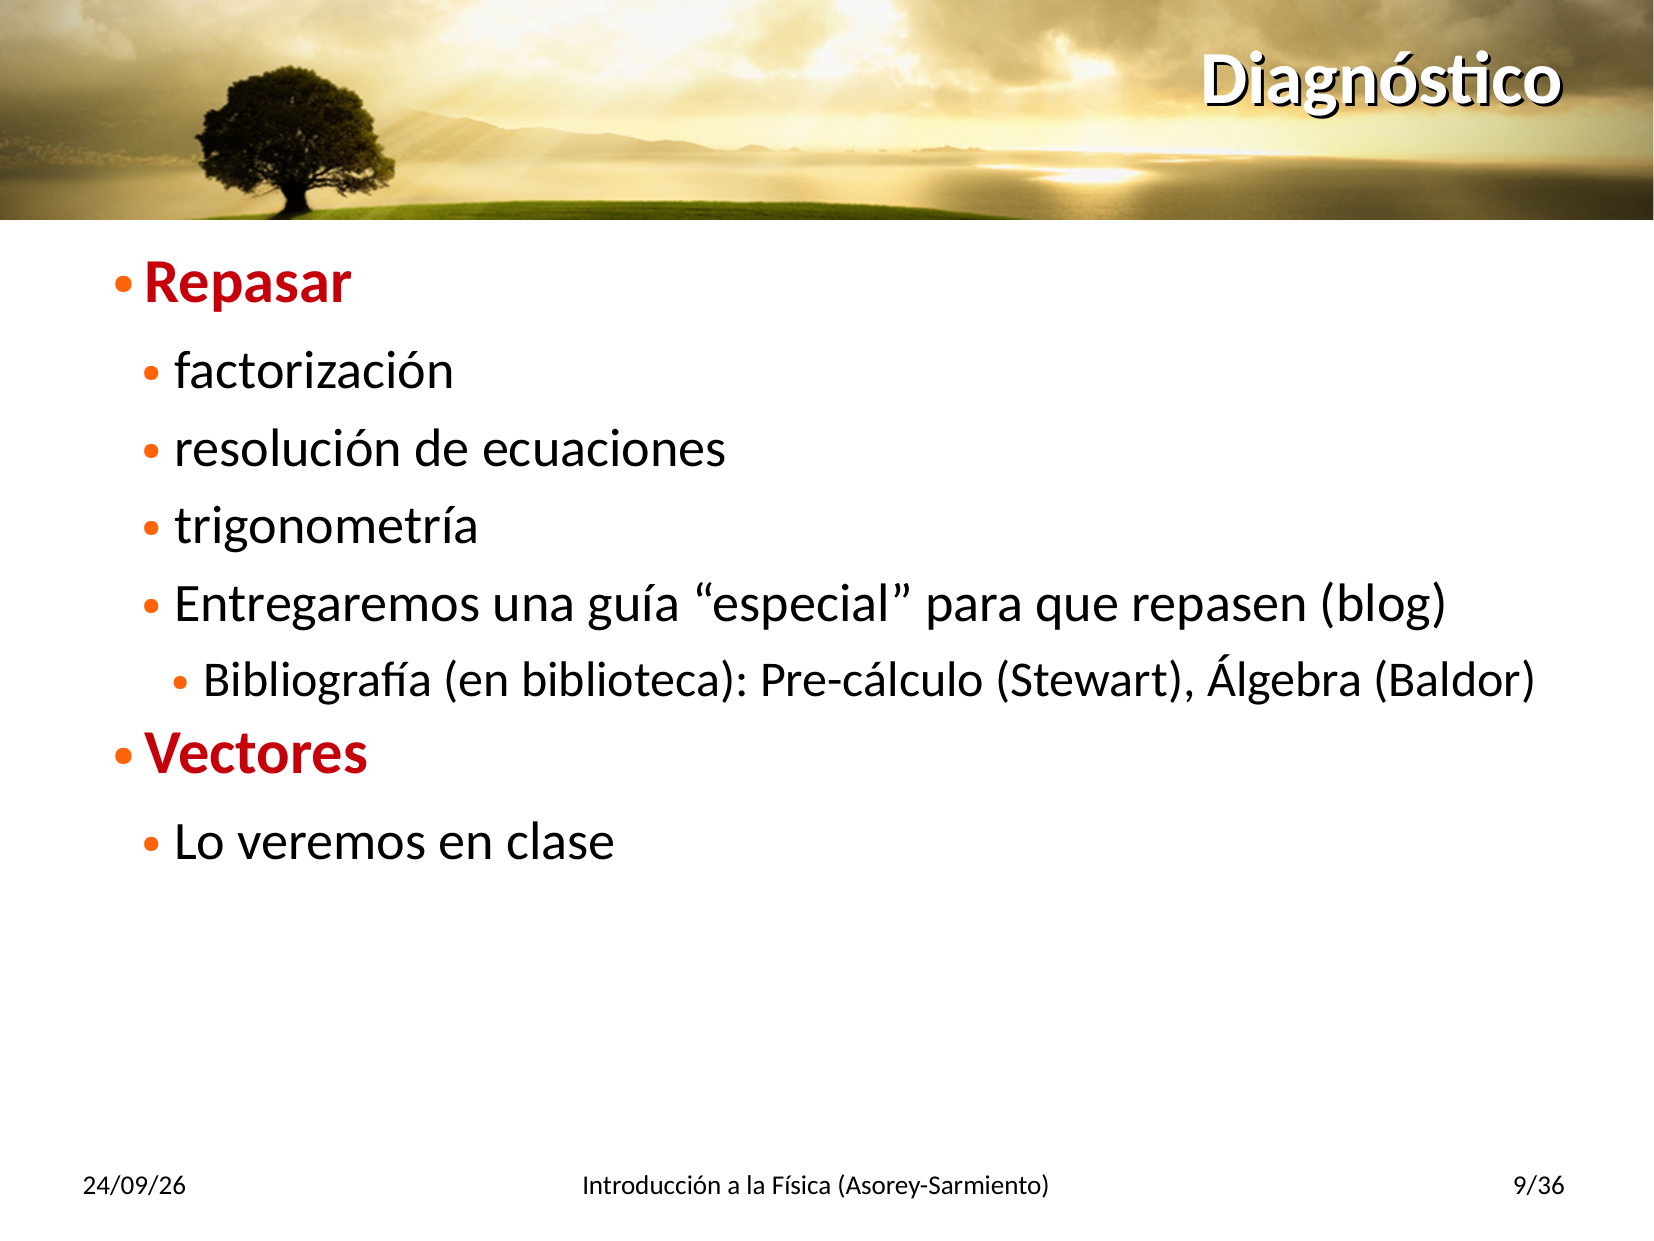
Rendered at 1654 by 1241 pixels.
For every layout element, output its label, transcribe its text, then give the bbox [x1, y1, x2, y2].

list Repasar factorización resolución de ecuaciones trigonometría Entregaremos una guía “especial” para que repasen (blog) Bibliografía (en biblioteca): Pre-cálculo (Stewart), Álgebra (Baldor) Vectores Lo veremos en clase [82, 255, 1571, 1171]
title Diagnóstico [75, 19, 1564, 151]
picture [0, 0, 1654, 220]
